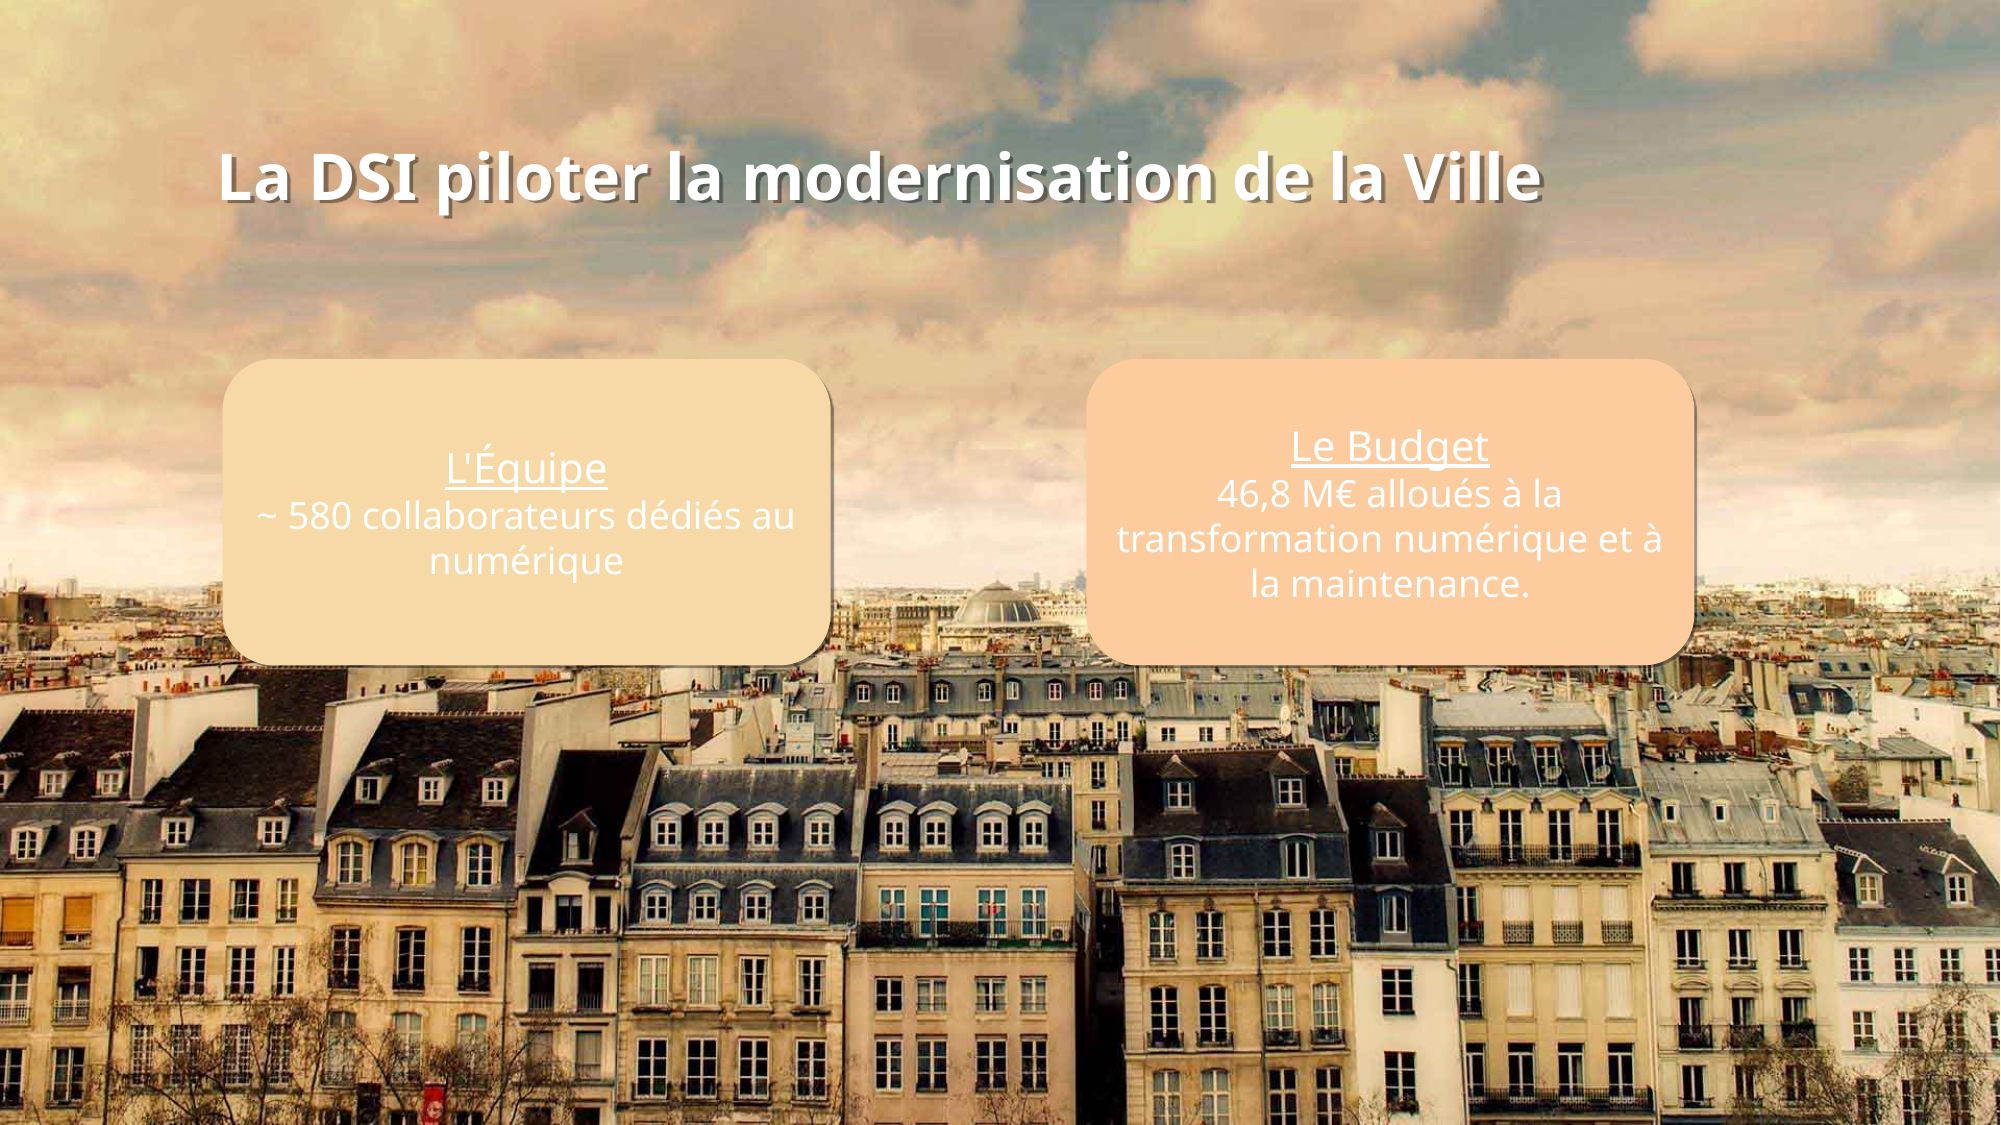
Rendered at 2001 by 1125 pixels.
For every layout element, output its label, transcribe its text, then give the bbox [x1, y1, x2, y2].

text_box Le Budget 46,8 M€ alloués à la transformation numérique et à la maintenance. [1086, 358, 1695, 666]
text_box L'Équipe ~ 580 collaborateurs dédiés au numérique [222, 358, 831, 666]
title La DSI piloter la modernisation de la Ville [201, 111, 1747, 248]
picture [0, 0, 2000, 1125]
